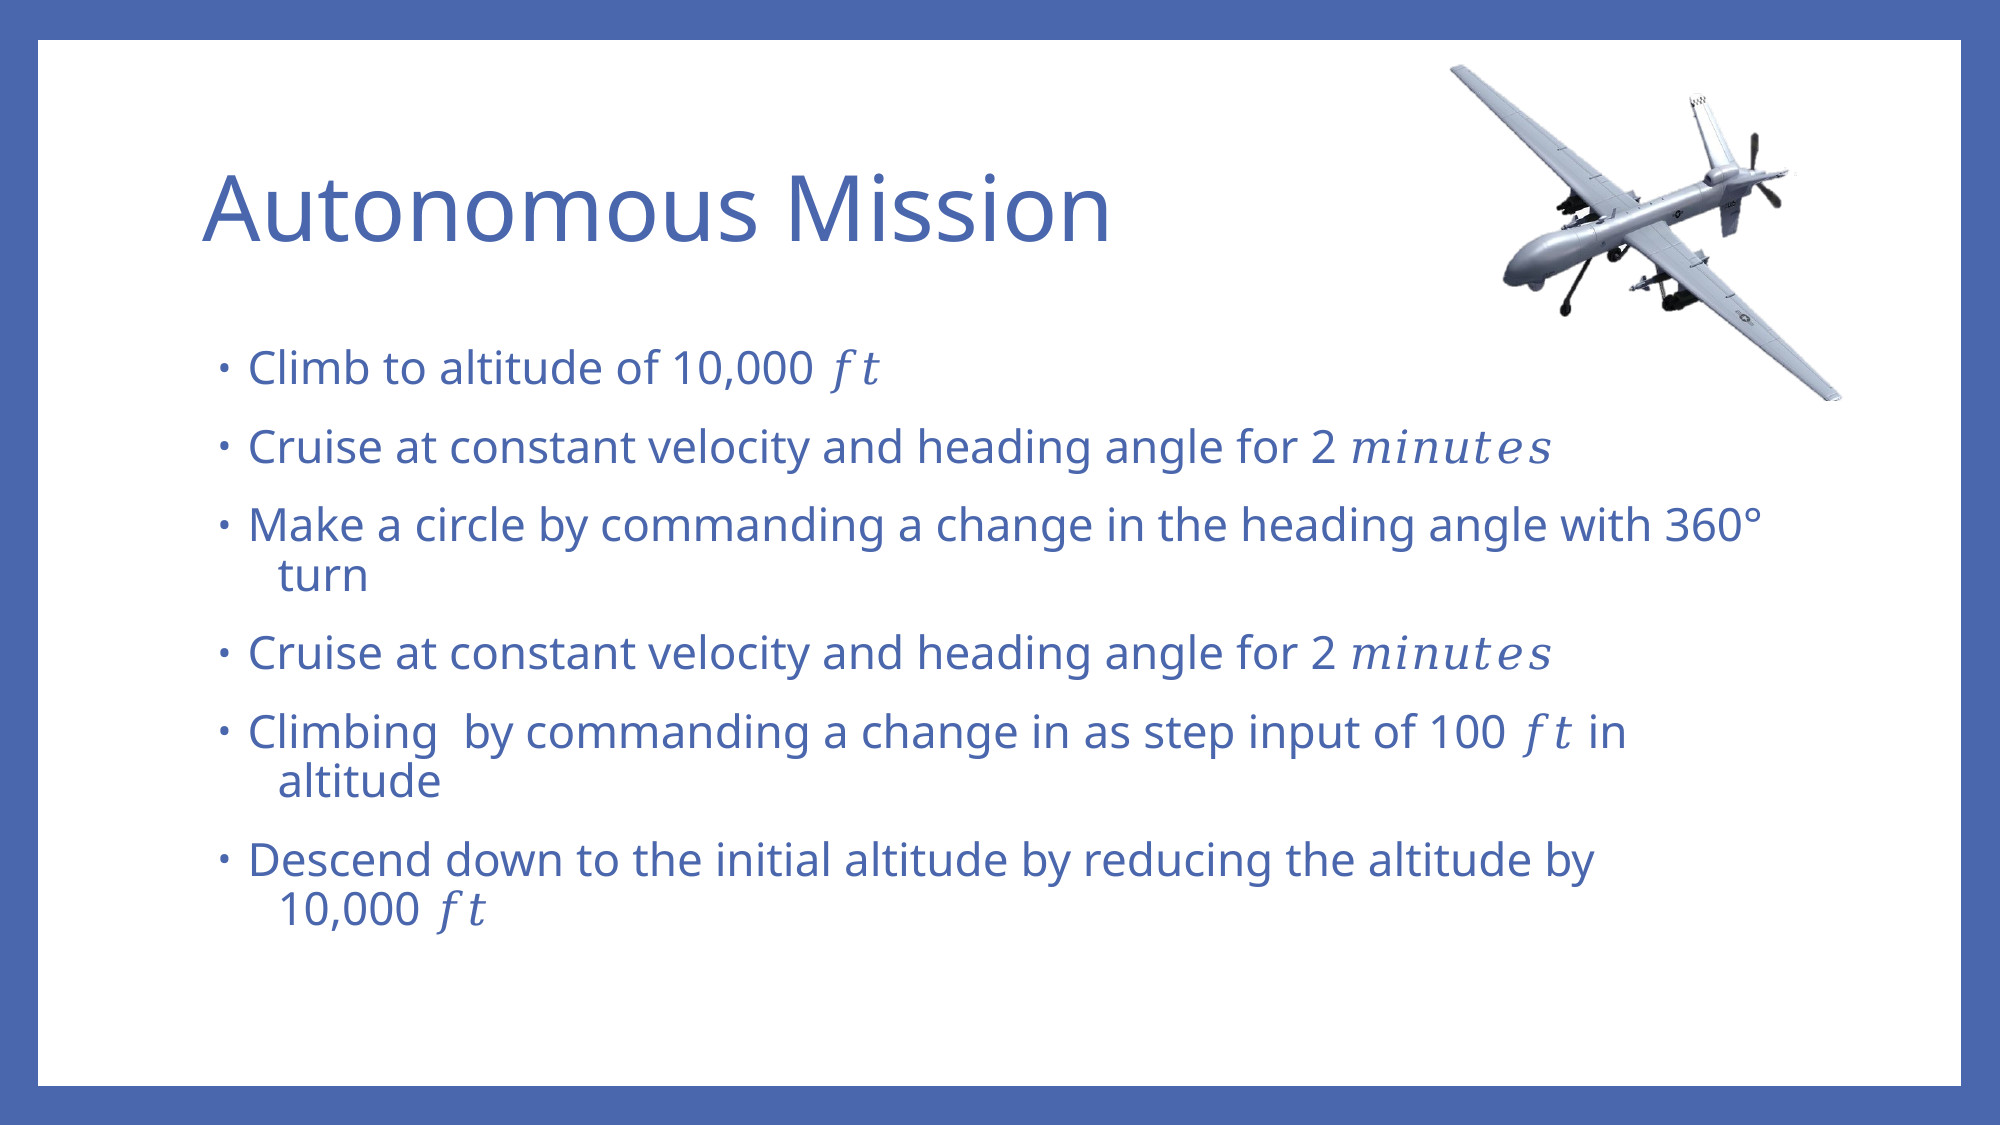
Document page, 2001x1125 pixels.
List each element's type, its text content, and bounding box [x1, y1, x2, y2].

picture [1368, 56, 1938, 411]
list Climb to altitude of 10,000 𝑓𝑡 Cruise at constant velocity and heading angle for 2 𝑚𝑖𝑛𝑢𝑡𝑒𝑠 Make a circle by commanding a change in the heading angle with 360° turn Cruise at constant velocity and heading angle for 2 𝑚𝑖𝑛𝑢𝑡𝑒𝑠 Climbing by commanding a change in as step input of 100 𝑓𝑡 in altitude Descend down to the initial altitude by reducing the altitude by 10,000 𝑓𝑡 [187, 337, 1808, 1000]
title Autonomous Mission [187, 99, 1368, 323]
